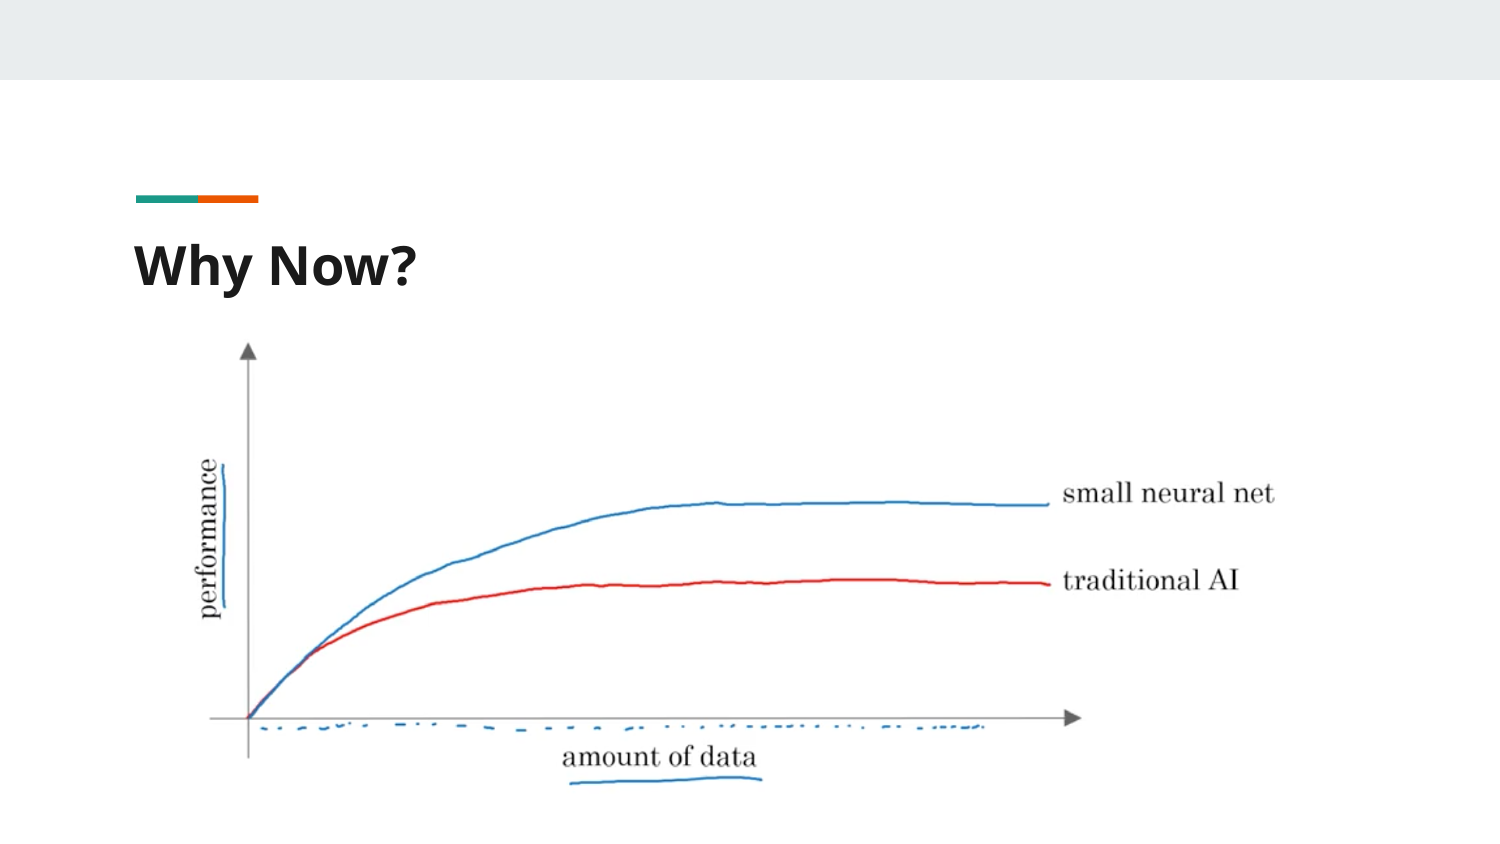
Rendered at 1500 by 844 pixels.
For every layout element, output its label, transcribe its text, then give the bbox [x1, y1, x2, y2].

picture [148, 304, 1353, 794]
title Why Now? [119, 216, 1381, 305]
